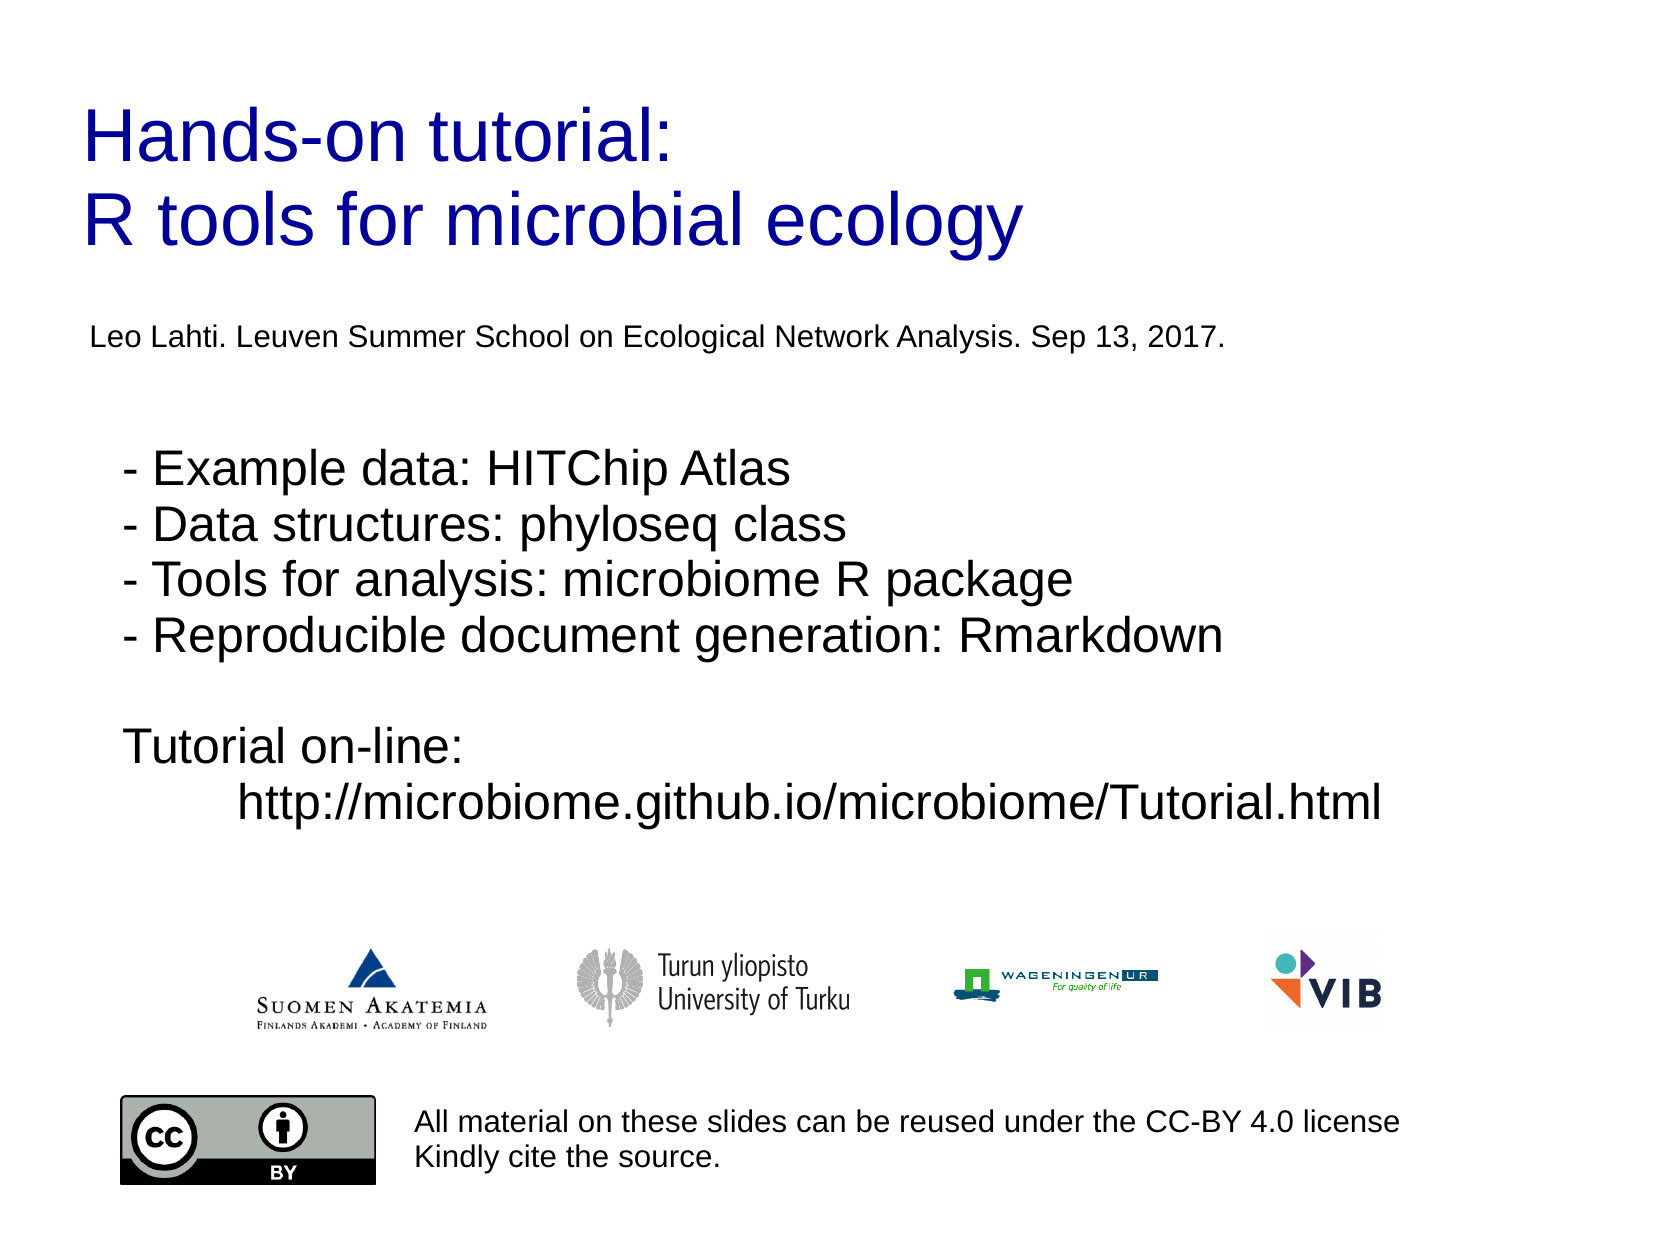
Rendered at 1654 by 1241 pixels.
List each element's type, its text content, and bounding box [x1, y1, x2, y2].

picture [120, 1095, 376, 1186]
title Hands-on tutorial: R tools for microbial ecology [82, 73, 1571, 282]
picture [577, 948, 849, 1027]
picture [942, 959, 1169, 1008]
picture [247, 939, 505, 1038]
text_box Leo Lahti. Leuven Summer School on Ecological Network Analysis. Sep 13, 2017. [89, 291, 1275, 381]
text_box All material on these slides can be reused under the CC-BY 4.0 license Kindly cite the source. [414, 1095, 1600, 1184]
text_box - Example data: HITChip Atlas - Data structures: phyloseq class - Tools for analysis: microbiome R package - Reproducible document generation: Rmarkdown Tutorial on-line: http://microbiome.github.io/microbiome/Tutorial.html [122, 432, 1500, 838]
picture [1271, 926, 1381, 1036]
